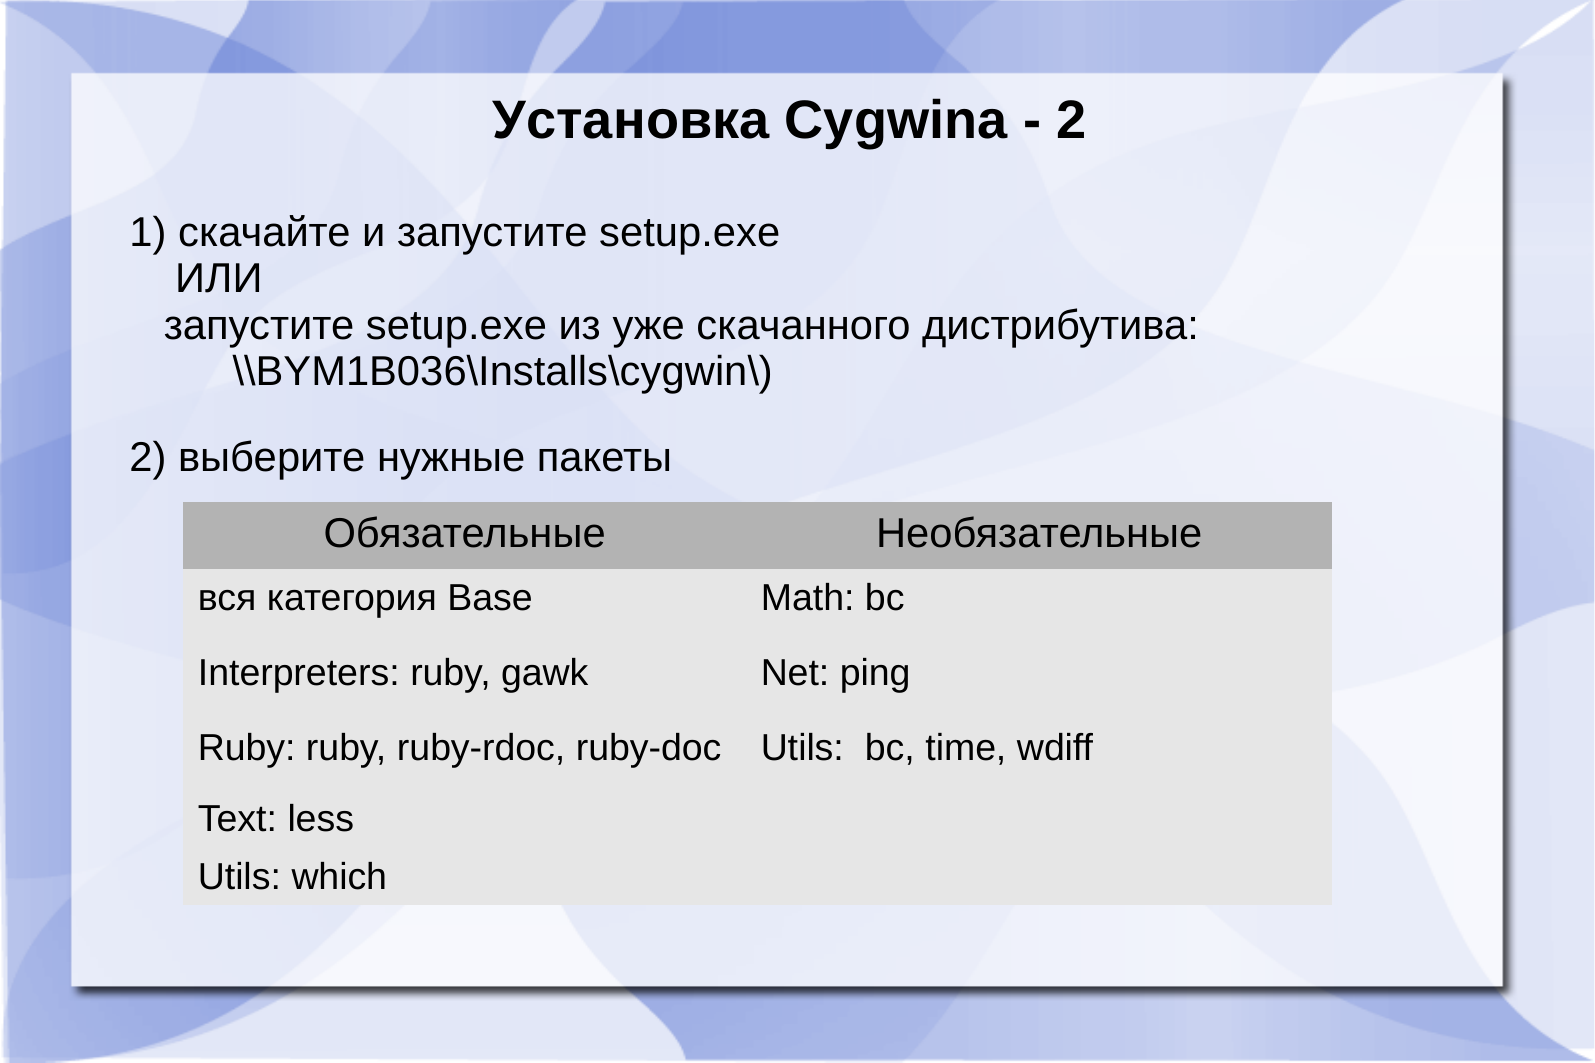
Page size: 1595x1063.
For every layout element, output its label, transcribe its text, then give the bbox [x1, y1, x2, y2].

table_cell Text: less [183, 790, 746, 848]
table_cell Math: bc [746, 569, 1332, 644]
table_cell Net: ping [746, 644, 1332, 719]
title Установка Cygwinа - 2 [79, 83, 1501, 156]
table_cell вся категория Base [183, 569, 746, 644]
picture [0, 0, 1595, 1063]
table_cell Ruby: ruby, ruby-rdoc, ruby-doc [183, 719, 746, 790]
text_box 2) выберите нужные пакеты [114, 426, 687, 488]
table_cell [746, 848, 1332, 905]
table_cell Utils: bc, time, wdiff [746, 719, 1332, 790]
table_cell [746, 790, 1332, 848]
table_header Необязательные [746, 502, 1332, 569]
table_cell Interpreters: ruby, gawk [183, 644, 746, 719]
table_header Обязательные [183, 502, 746, 569]
text_box 1) скачайте и запустите setup.exe ИЛИ запустите setup.exe из уже скачанного дистрибутива: \\BYM1В036\Installs\cygwin\) [102, 201, 1214, 403]
table_cell Utils: which [183, 848, 746, 905]
